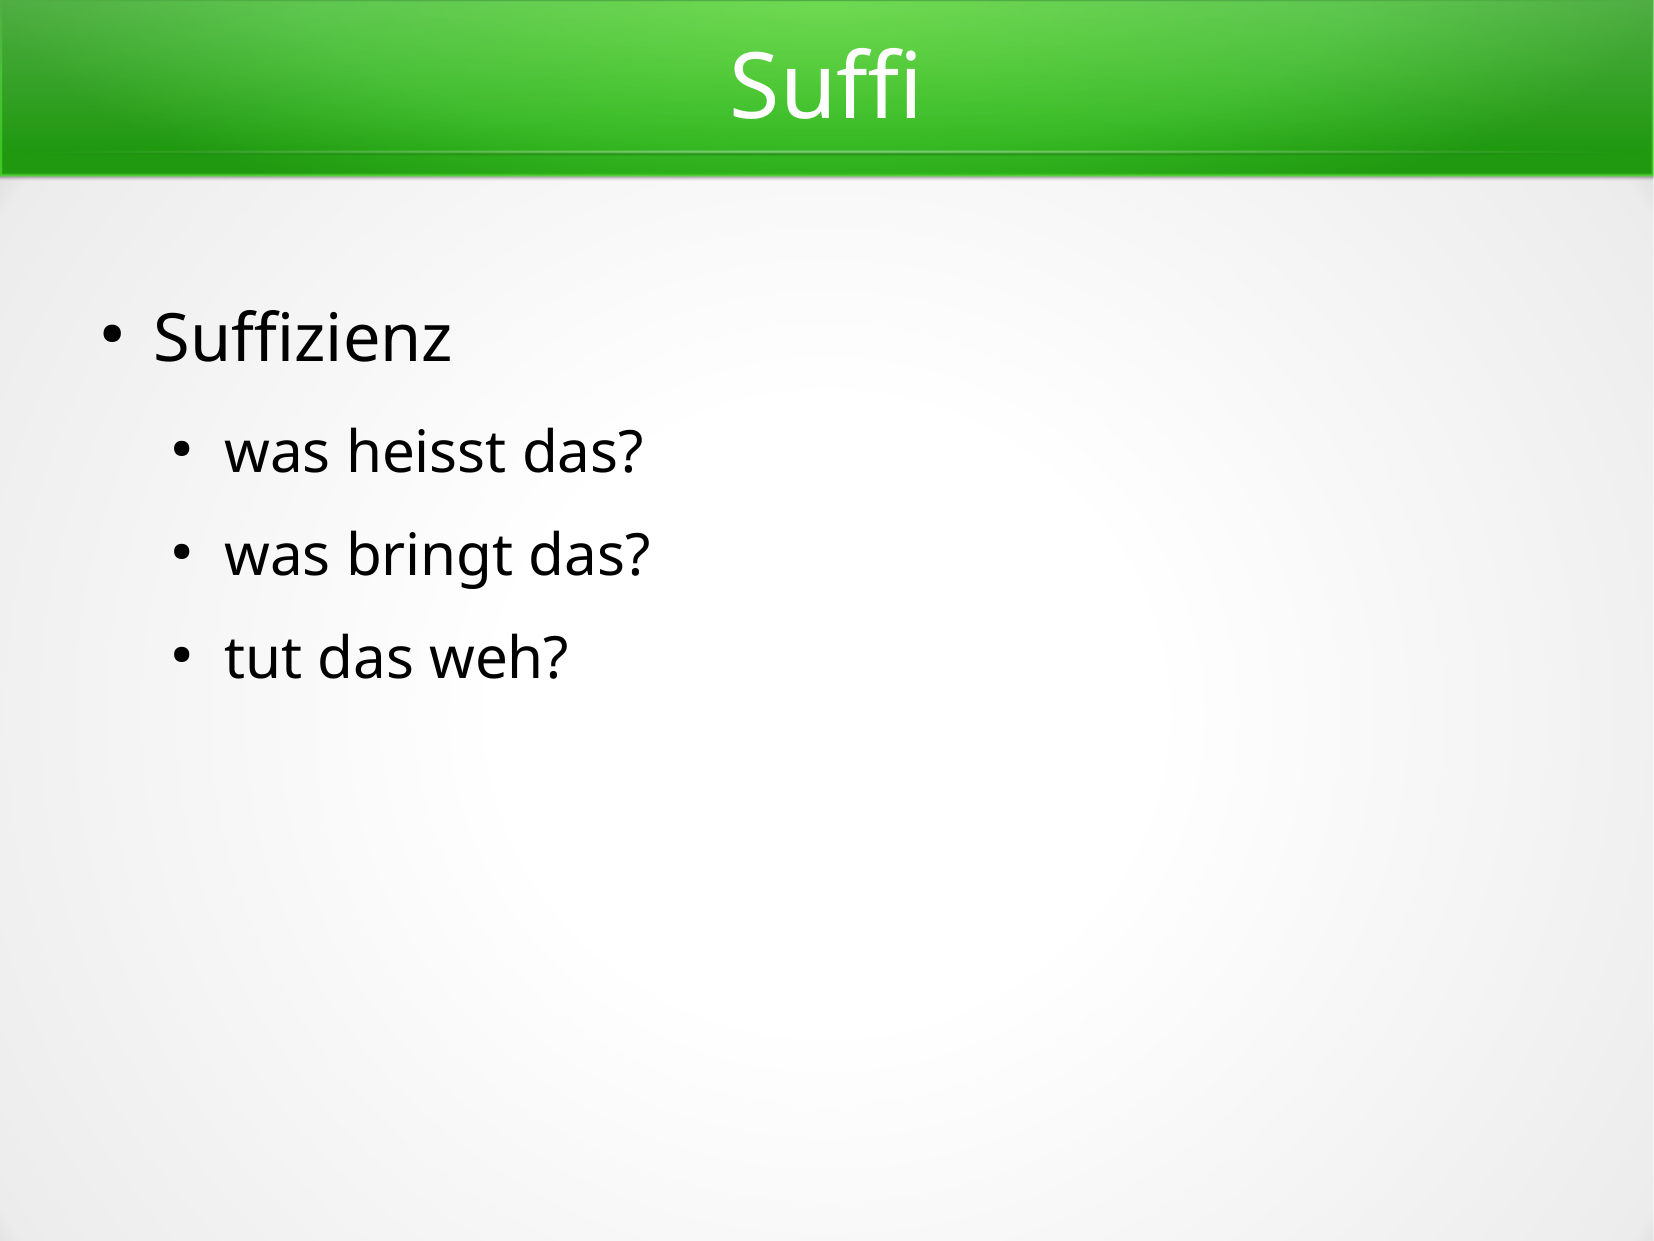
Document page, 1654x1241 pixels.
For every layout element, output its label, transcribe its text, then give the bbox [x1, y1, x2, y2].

picture [0, 0, 1654, 1241]
title Suffi [82, 11, 1571, 154]
list Suffizienz was heisst das? was bringt das? tut das weh? [82, 290, 1571, 1010]
